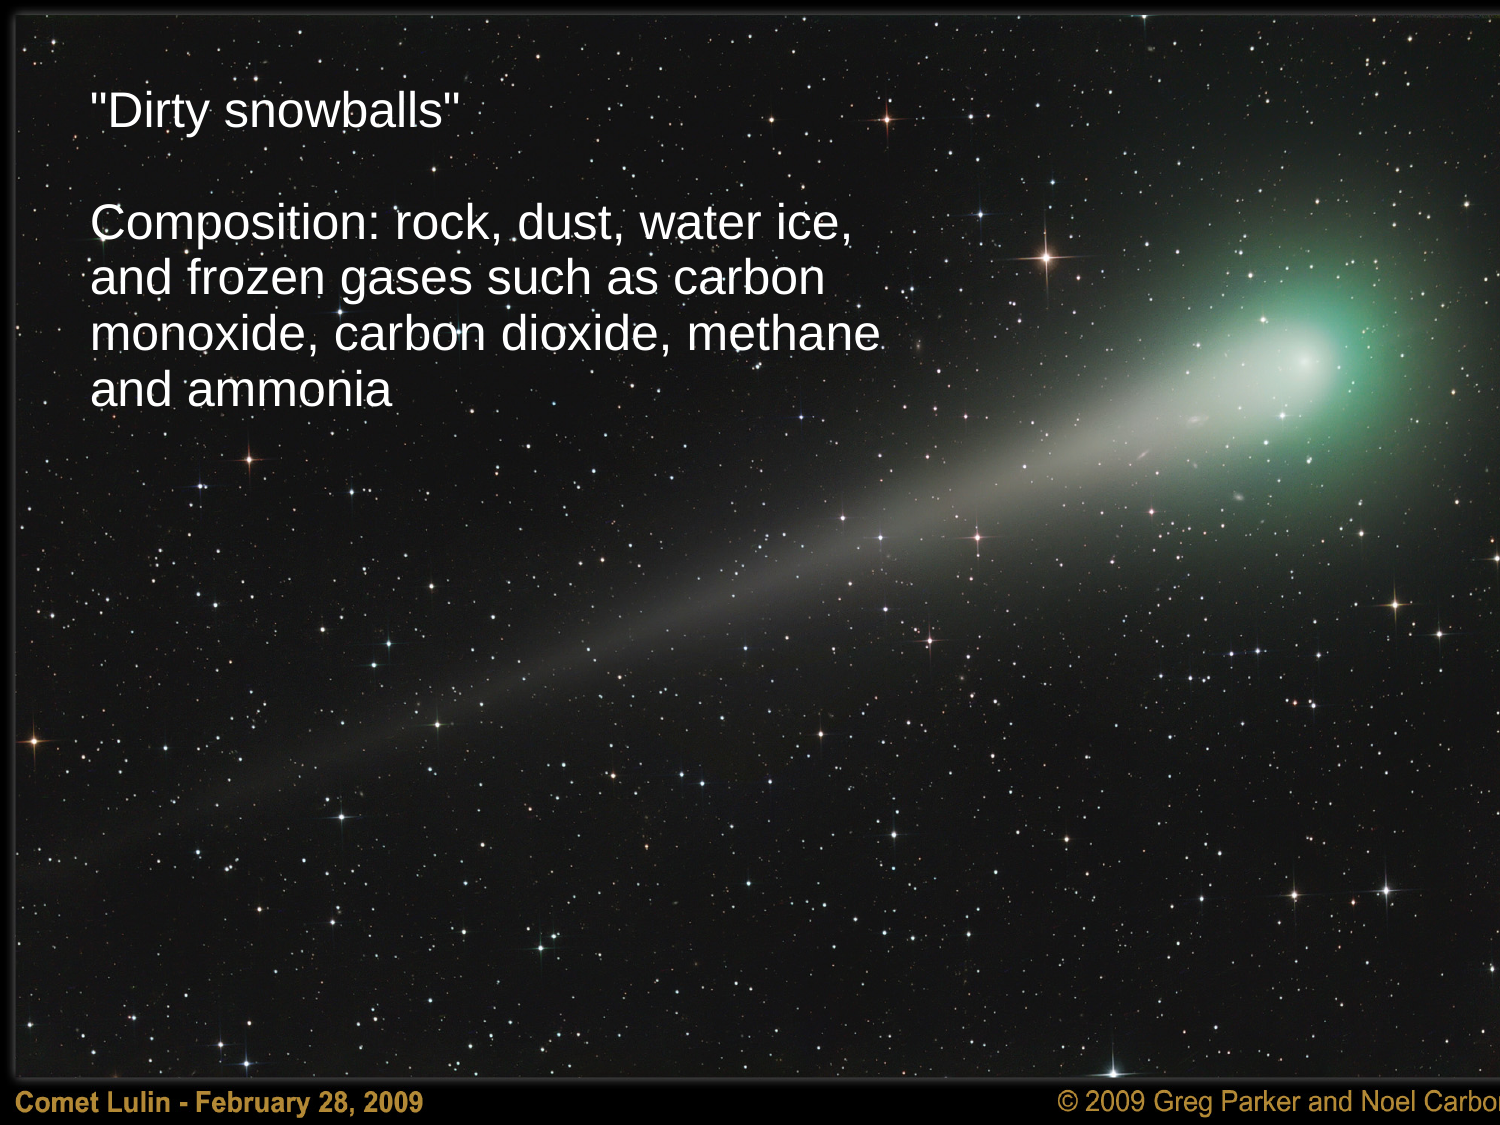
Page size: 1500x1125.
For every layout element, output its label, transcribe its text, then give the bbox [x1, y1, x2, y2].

picture [0, 0, 1500, 1125]
text_box "Dirty snowballs" Composition: rock, dust, water ice, and frozen gases such as carbon monoxide, carbon dioxide, methane and ammonia [75, 75, 901, 481]
